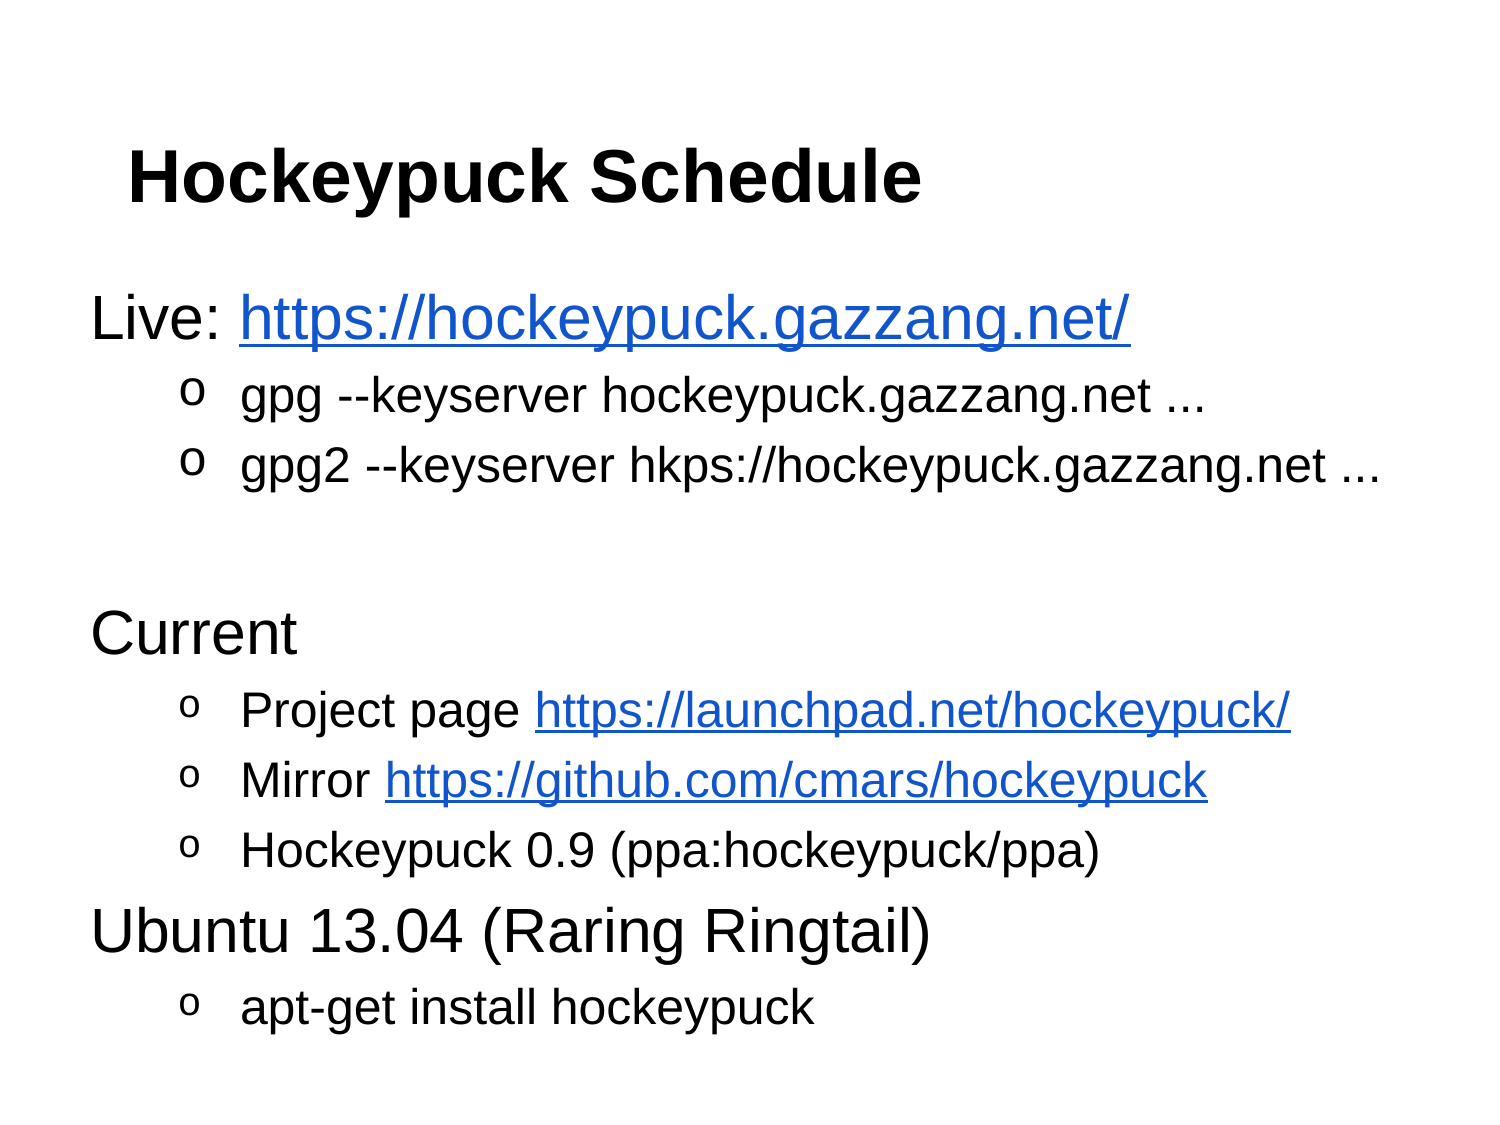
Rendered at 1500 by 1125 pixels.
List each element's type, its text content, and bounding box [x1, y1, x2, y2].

title Hockeypuck Schedule [75, 45, 1425, 233]
list Live: https://hockeypuck.gazzang.net/ gpg --keyserver hockeypuck.gazzang.net ... gpg2 --keyserver hkps://hockeypuck.gazzang.net ... Current Project page https://launchpad.net/hockeypuck/ Mirror https://github.com/cmars/hockeypuck Hockeypuck 0.9 (ppa:hockeypuck/ppa) Ubuntu 13.04 (Raring Ringtail) apt-get install hockeypuck [75, 262, 1425, 1078]
